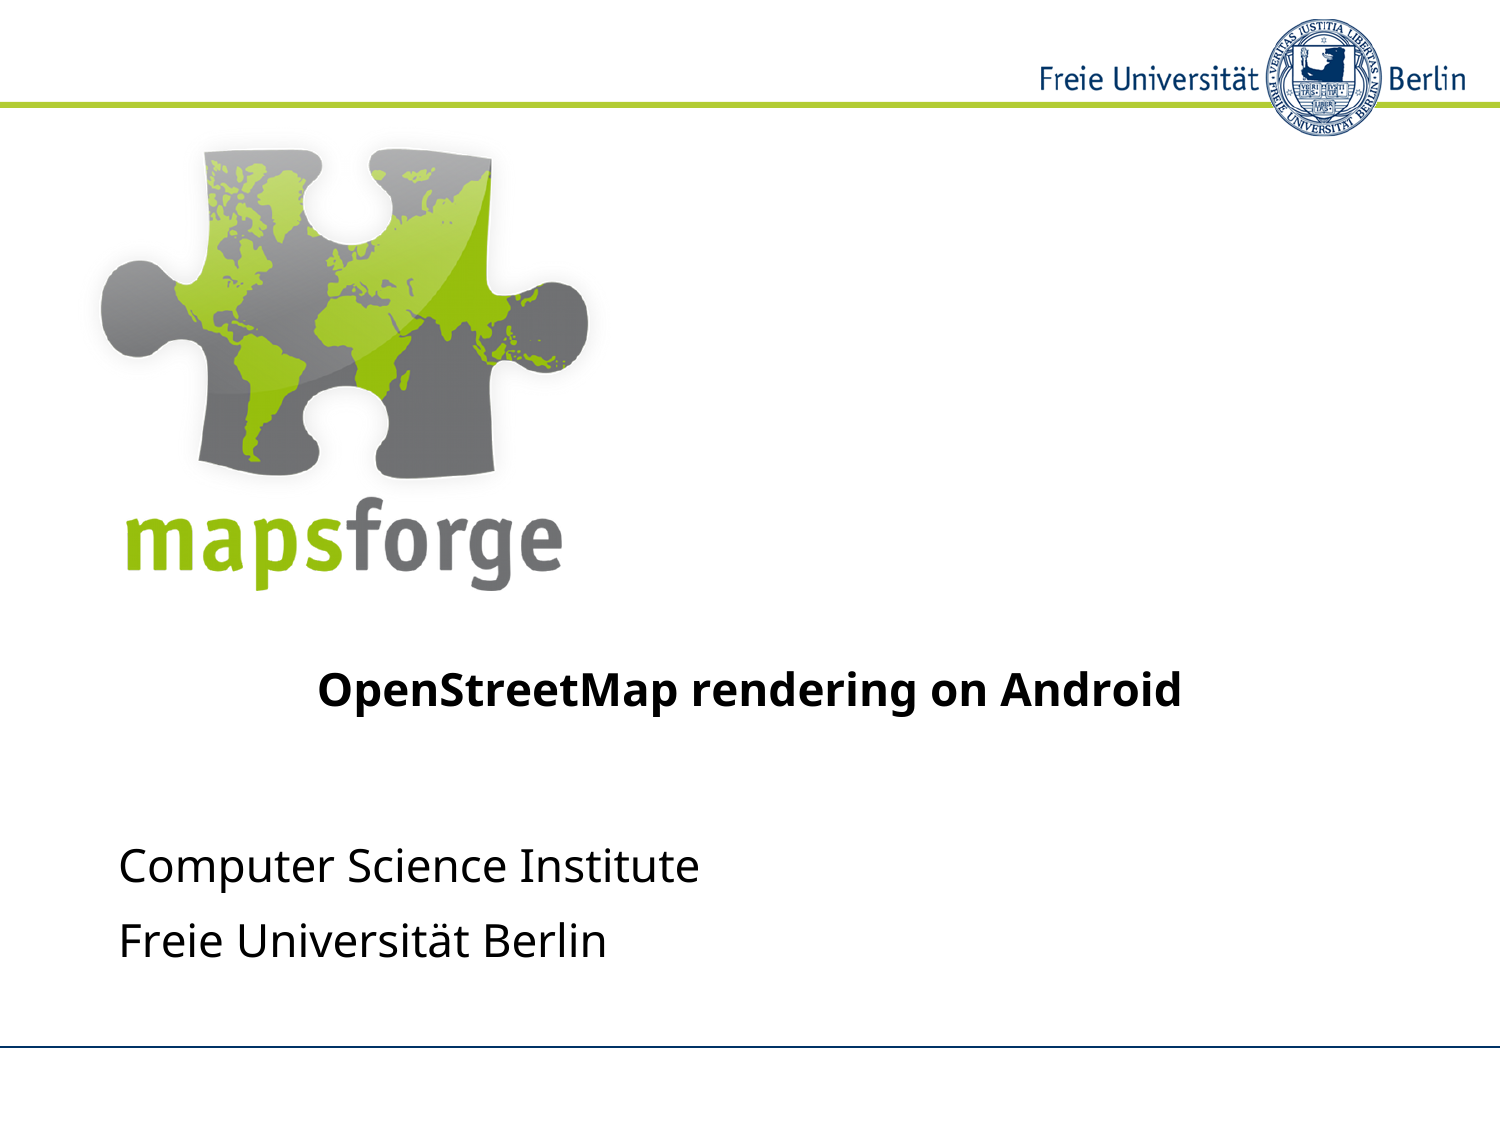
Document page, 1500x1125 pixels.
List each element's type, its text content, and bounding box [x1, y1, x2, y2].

subtitle Computer Science Institute Freie Universität Berlin [118, 699, 1300, 955]
picture [78, 126, 611, 591]
title OpenStreetMap rendering on Android [191, 620, 1309, 758]
picture [1033, 19, 1470, 137]
